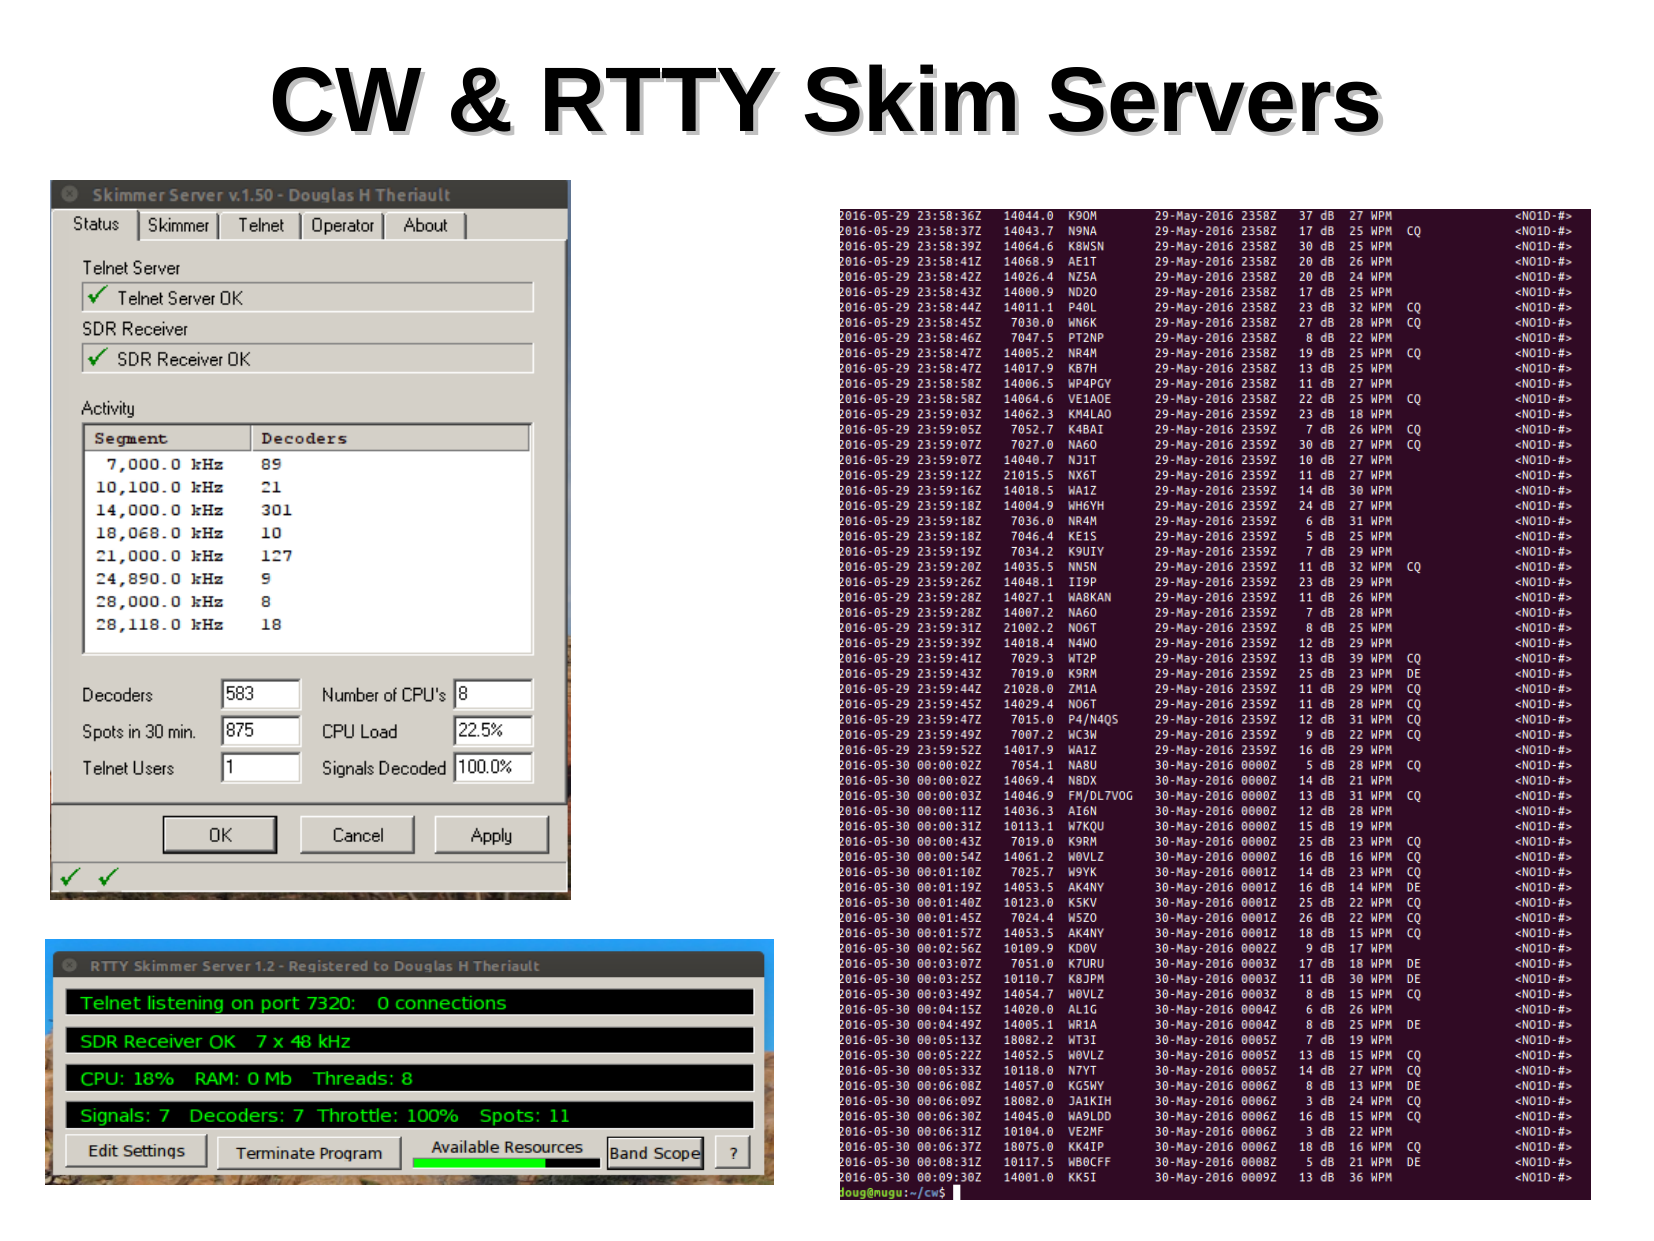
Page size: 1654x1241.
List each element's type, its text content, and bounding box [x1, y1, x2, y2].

title CW & RTTY Skim Servers [82, 48, 1571, 152]
picture [840, 209, 1591, 1201]
picture [45, 939, 774, 1186]
picture [50, 180, 571, 901]
